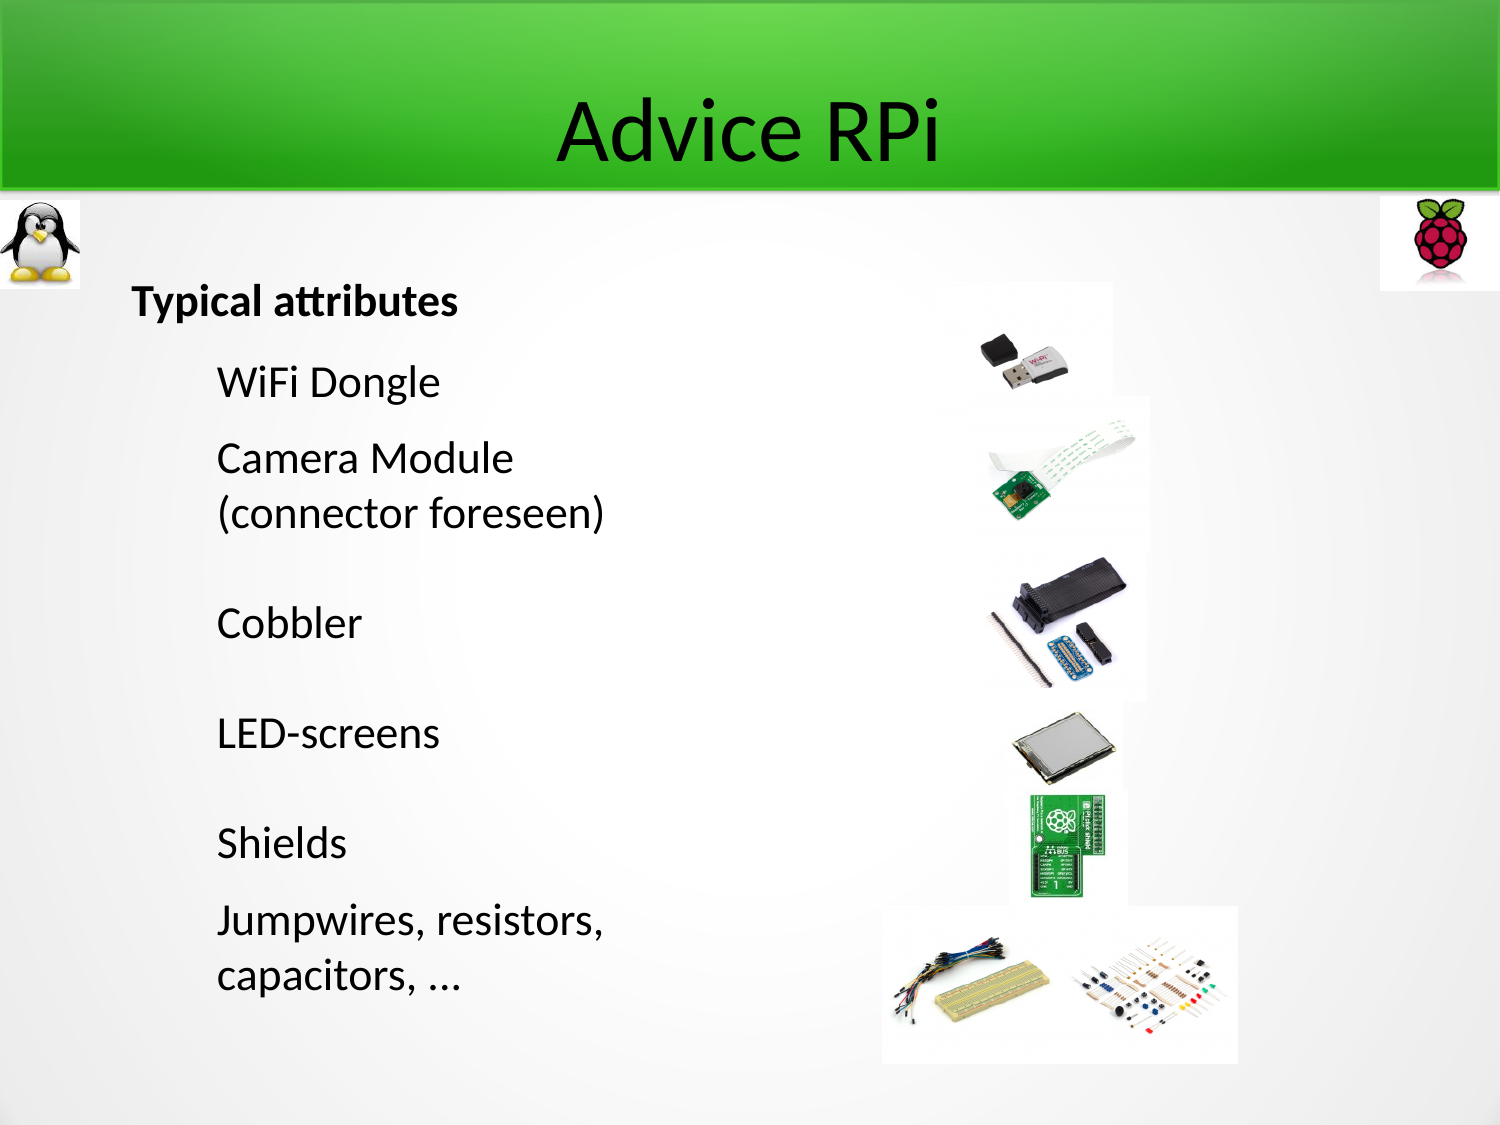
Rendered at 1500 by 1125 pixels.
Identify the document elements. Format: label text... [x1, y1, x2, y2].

picture [1380, 196, 1500, 291]
list Typical attributes WiFi Dongle Camera Module (connector foreseen) Cobbler LED-screens Shields Jumpwires, resistors, capacitors, ... [60, 262, 1176, 1006]
picture [882, 282, 1238, 1064]
title Advice RPi [75, 45, 1425, 233]
picture [0, 200, 80, 289]
